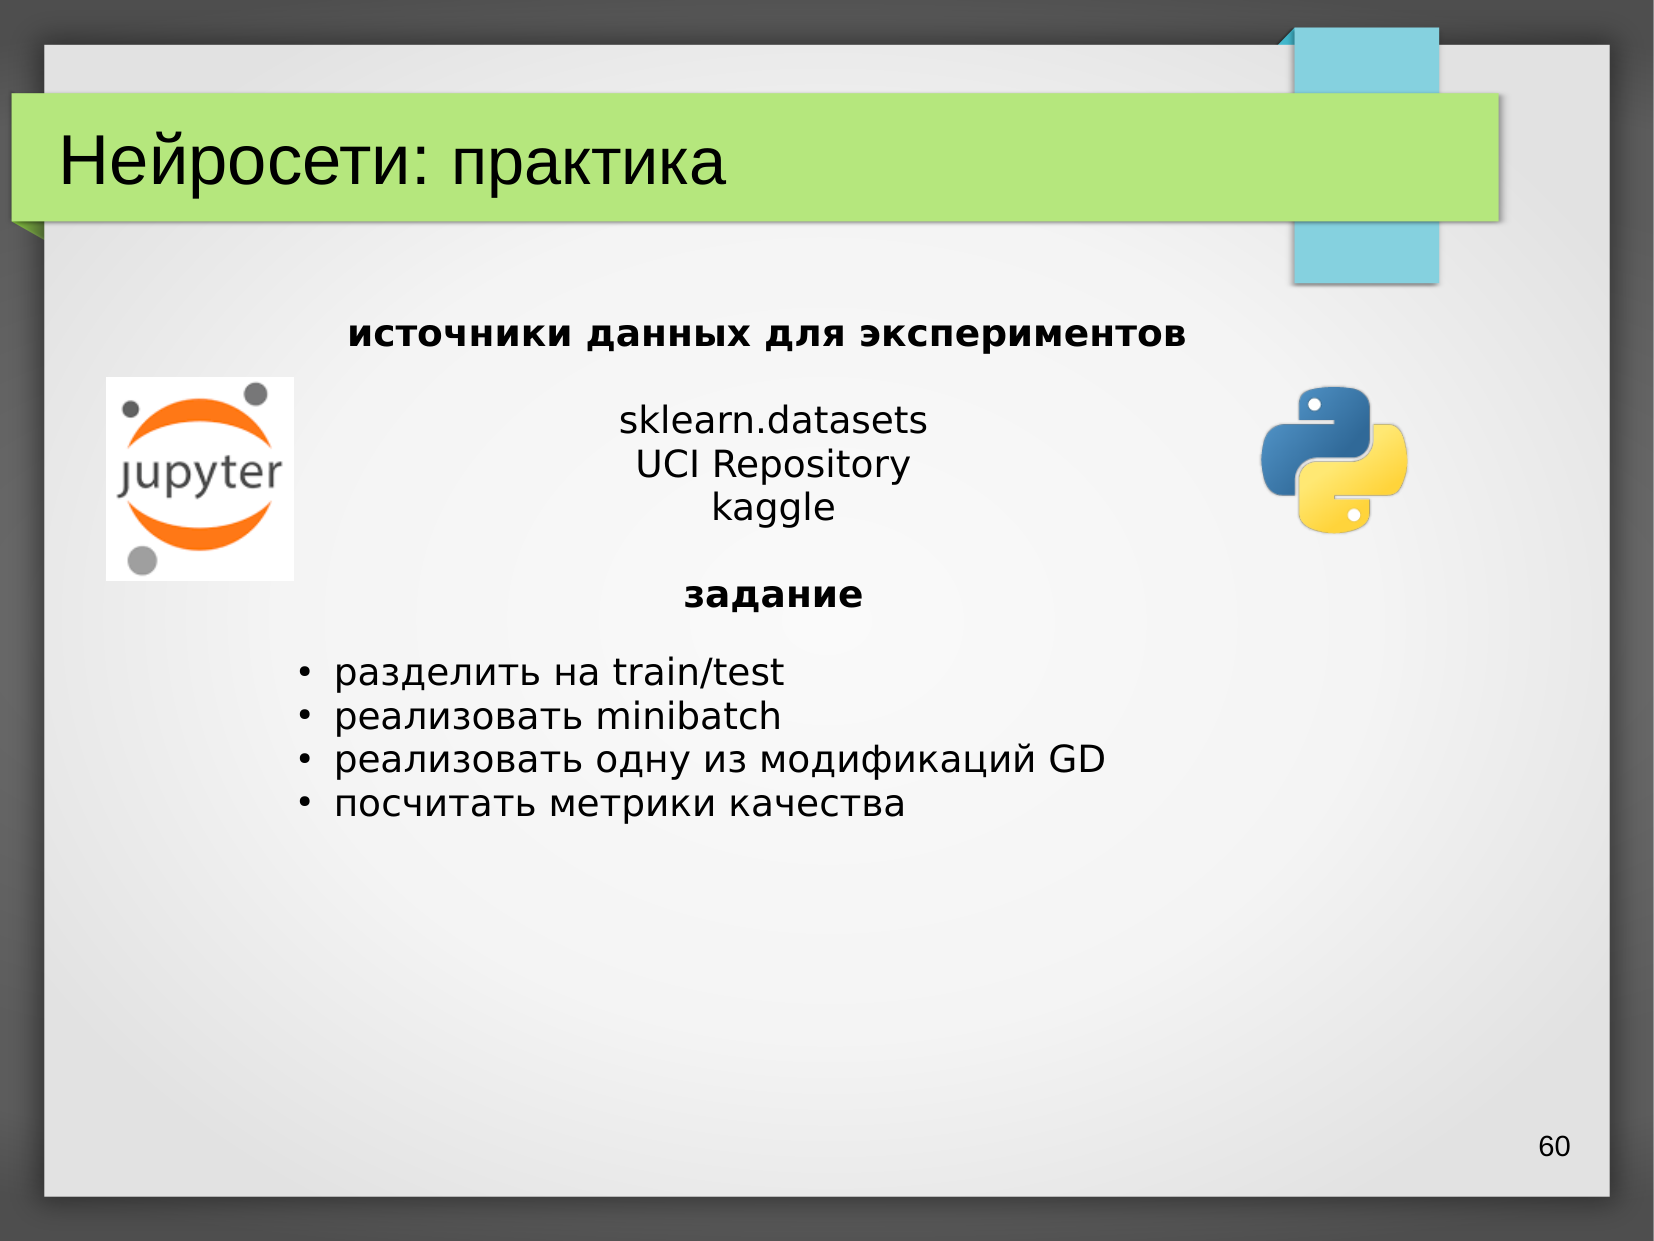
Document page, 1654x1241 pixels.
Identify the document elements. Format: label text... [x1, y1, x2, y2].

text_box источники данных для экспериментов sklearn.datasets UCI Repository kaggle задание разделить на train/test реализовать minibatch реализовать одну из модификаций GD посчитать метрики качества [283, 304, 1264, 1016]
title Нейросети: практика [59, 108, 1288, 212]
picture [0, 0, 1654, 1241]
